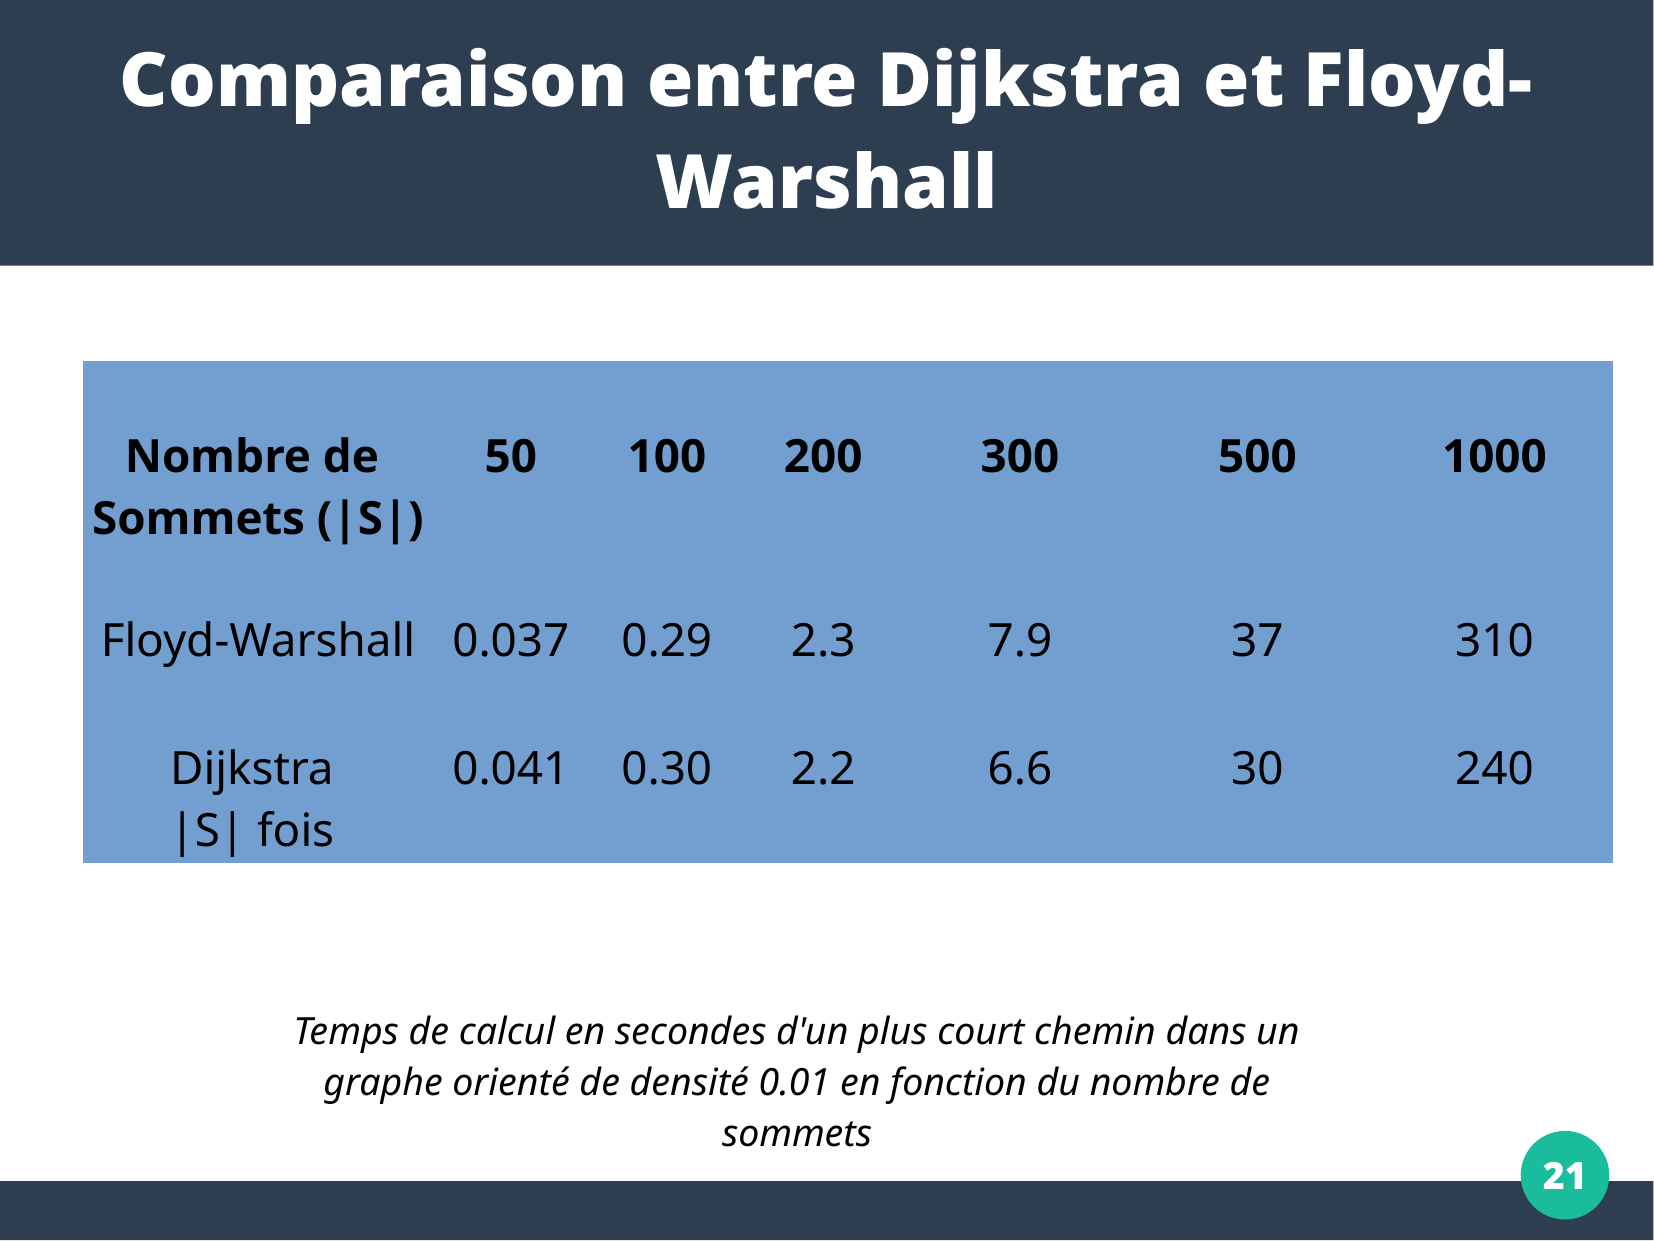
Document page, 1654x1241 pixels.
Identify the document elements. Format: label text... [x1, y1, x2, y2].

table_cell 240 [1376, 735, 1613, 863]
table_header 1000 [1376, 361, 1613, 607]
table_header 500 [1139, 361, 1376, 607]
table_cell 0.037 [433, 607, 589, 735]
table_cell 0.041 [433, 735, 589, 863]
table_cell 37 [1139, 607, 1376, 735]
table_header 100 [589, 361, 745, 607]
table_cell 0.30 [589, 735, 745, 863]
table_header 300 [901, 361, 1139, 607]
table_header Nombre de Sommets (|S|) [83, 361, 433, 607]
table_cell 30 [1139, 735, 1376, 863]
table_cell 2.2 [745, 735, 901, 863]
table_cell 2.3 [745, 607, 901, 735]
table_header 200 [745, 361, 901, 607]
table_cell 7.9 [901, 607, 1139, 735]
table_cell Dijkstra |S| fois [83, 735, 433, 863]
text_box Temps de calcul en secondes d'un plus court chemin dans un graphe orienté de densité 0.01 en fonction du nombre de sommets [271, 997, 1323, 1146]
table_cell 6.6 [901, 735, 1139, 863]
table_cell Floyd-Warshall [83, 607, 433, 735]
table_header 50 [433, 361, 589, 607]
title Comparaison entre Dijkstra et Floyd-Warshall [59, 49, 1595, 207]
table_cell 0.29 [589, 607, 745, 735]
table_cell 310 [1376, 607, 1613, 735]
